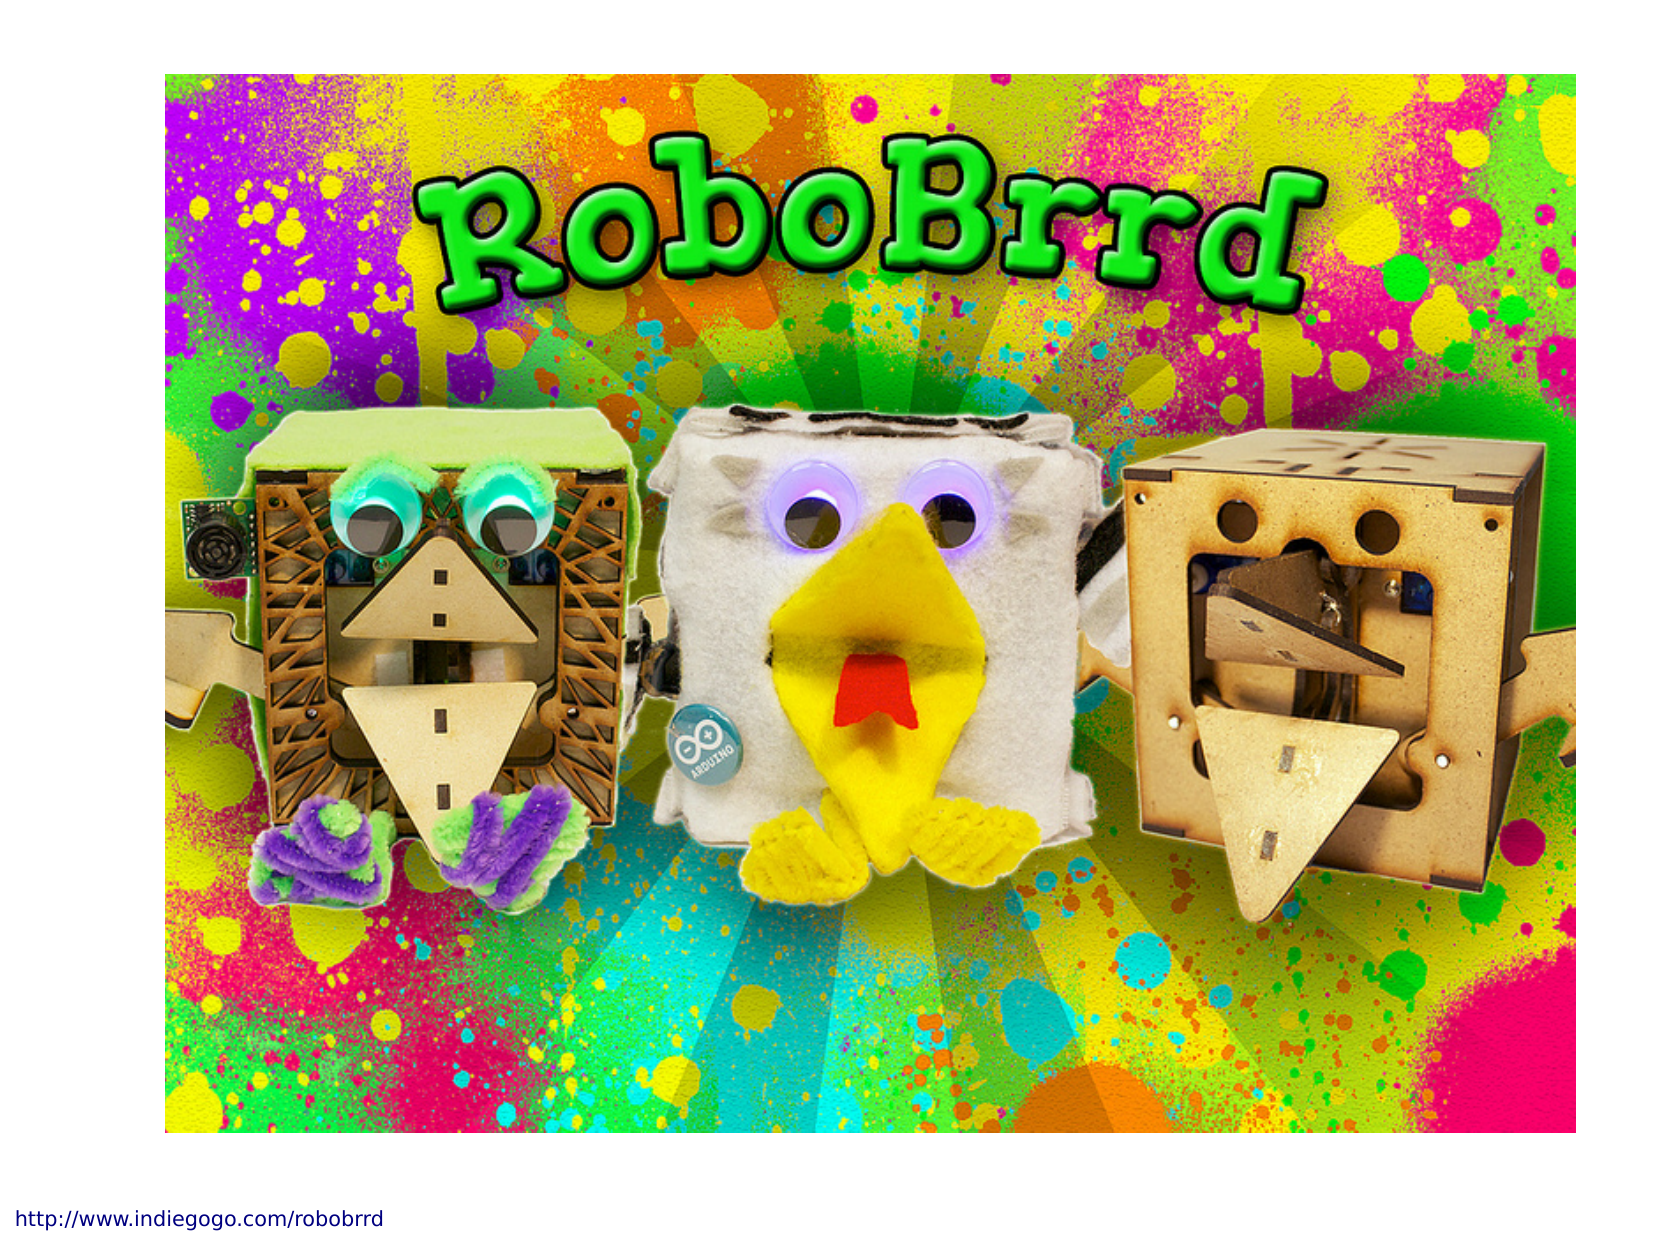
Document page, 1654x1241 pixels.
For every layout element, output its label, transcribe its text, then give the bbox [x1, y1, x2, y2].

text_box http://www.indiegogo.com/robobrrd [0, 1200, 676, 1241]
picture [165, 74, 1576, 1133]
